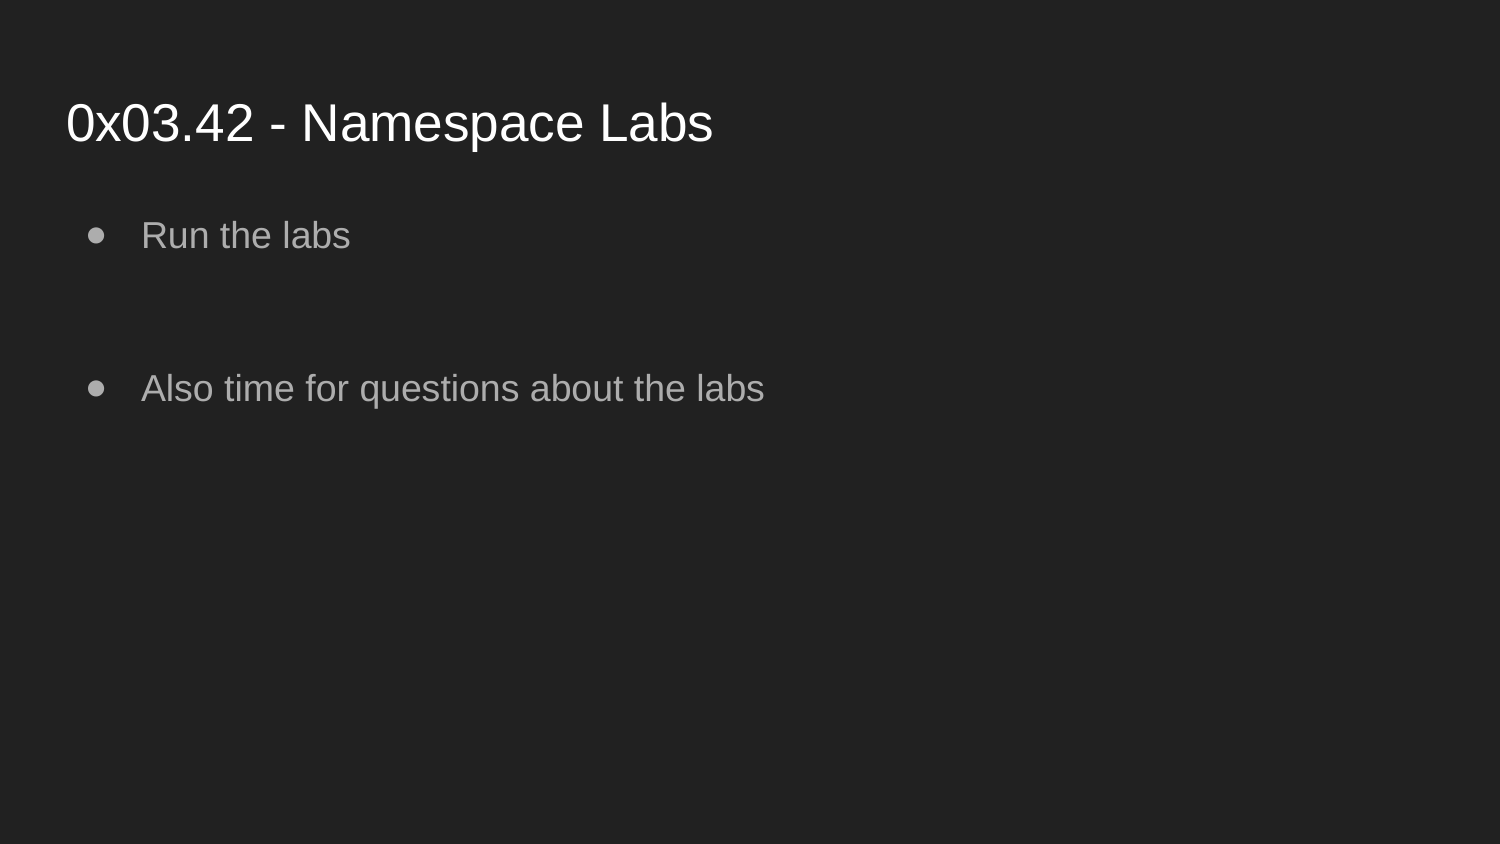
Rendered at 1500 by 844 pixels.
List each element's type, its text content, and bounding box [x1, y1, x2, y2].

list Run the labs Also time for questions about the labs [51, 189, 1464, 825]
title 0x03.42 - Namespace Labs [51, 72, 1449, 167]
